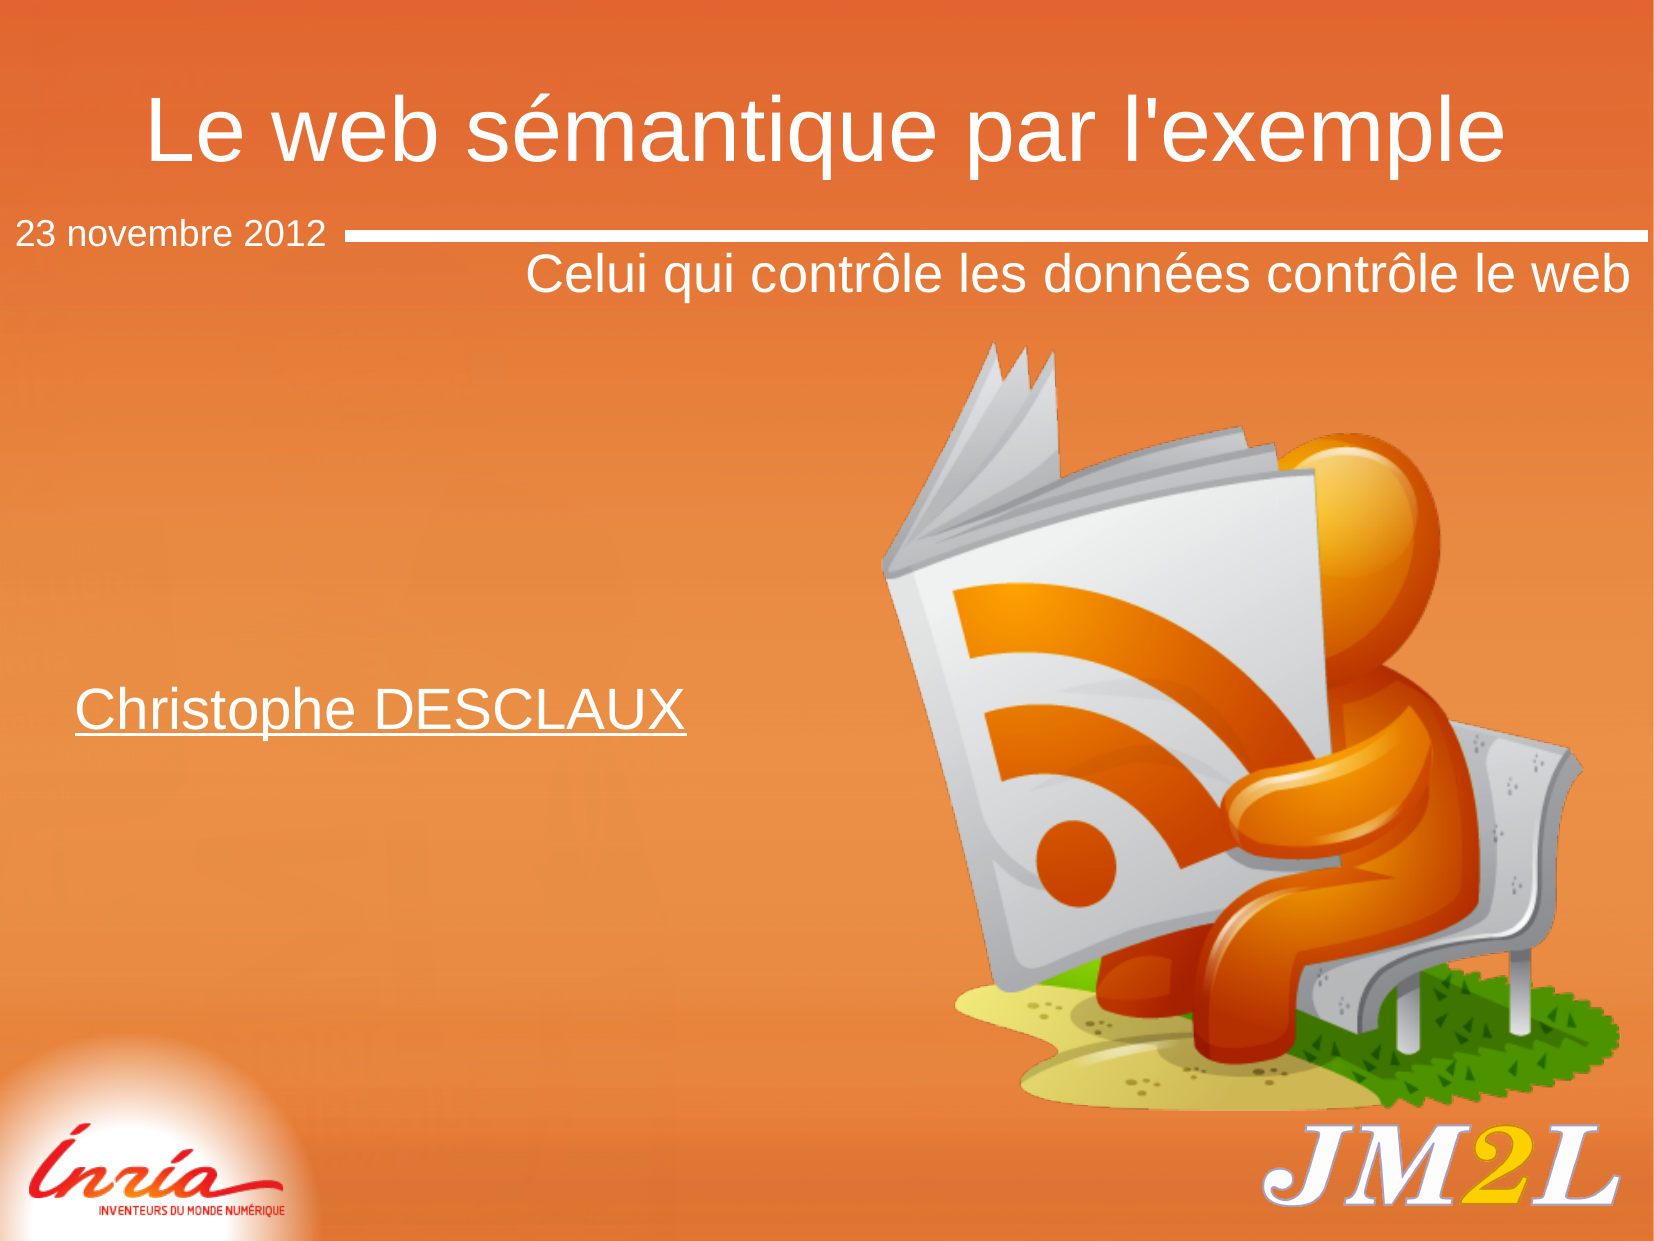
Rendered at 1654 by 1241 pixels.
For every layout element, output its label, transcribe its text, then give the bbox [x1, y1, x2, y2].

picture [0, 0, 1654, 1241]
picture [15, 1109, 299, 1232]
text_box [0, 1034, 466, 1241]
text_box Celui qui contrôle les données contrôle le web [480, 235, 1648, 312]
title Le web sémantique par l'exemple [82, 26, 1571, 234]
text_box Christophe DESCLAUX [60, 669, 825, 811]
text_box 23 novembre 2012 [0, 205, 342, 263]
